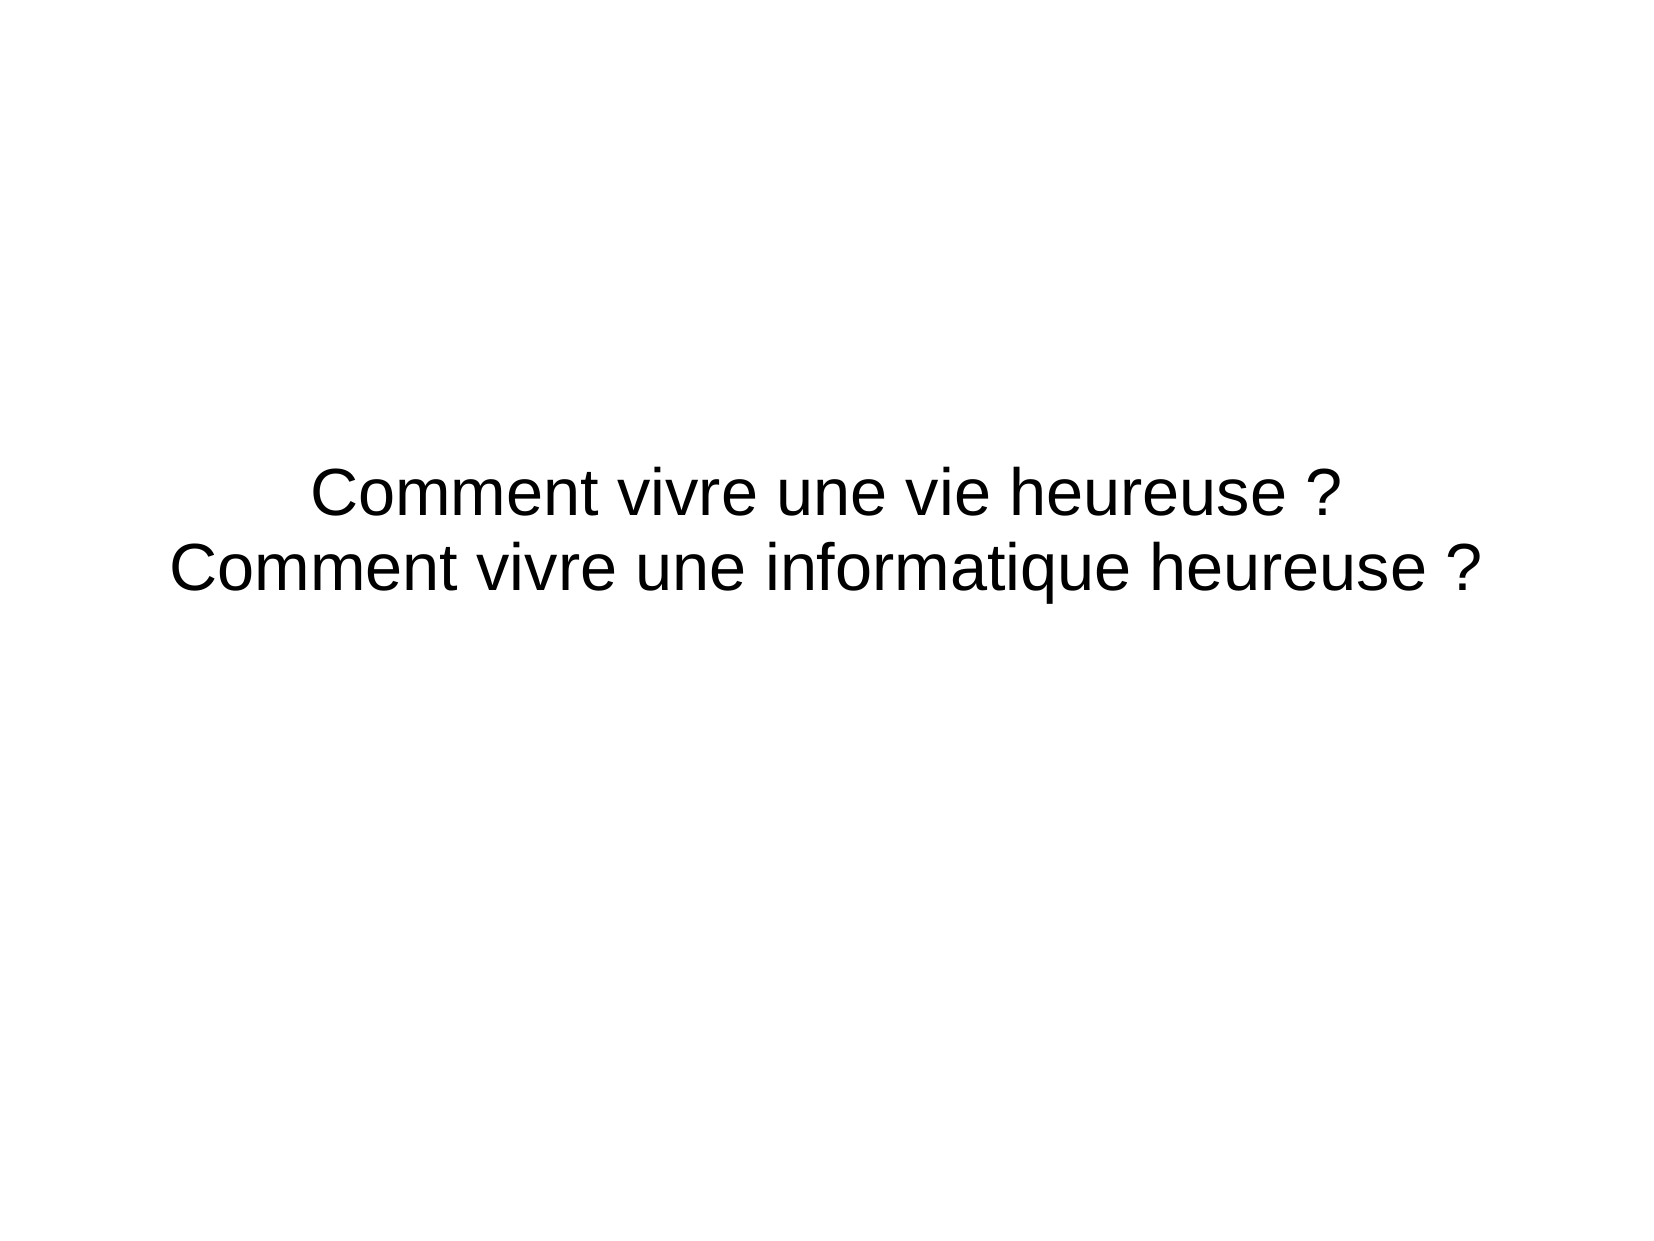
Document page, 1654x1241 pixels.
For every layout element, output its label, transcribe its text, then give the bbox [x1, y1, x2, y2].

subtitle Comment vivre une vie heureuse ? Comment vivre une informatique heureuse ? [82, 49, 1571, 1010]
